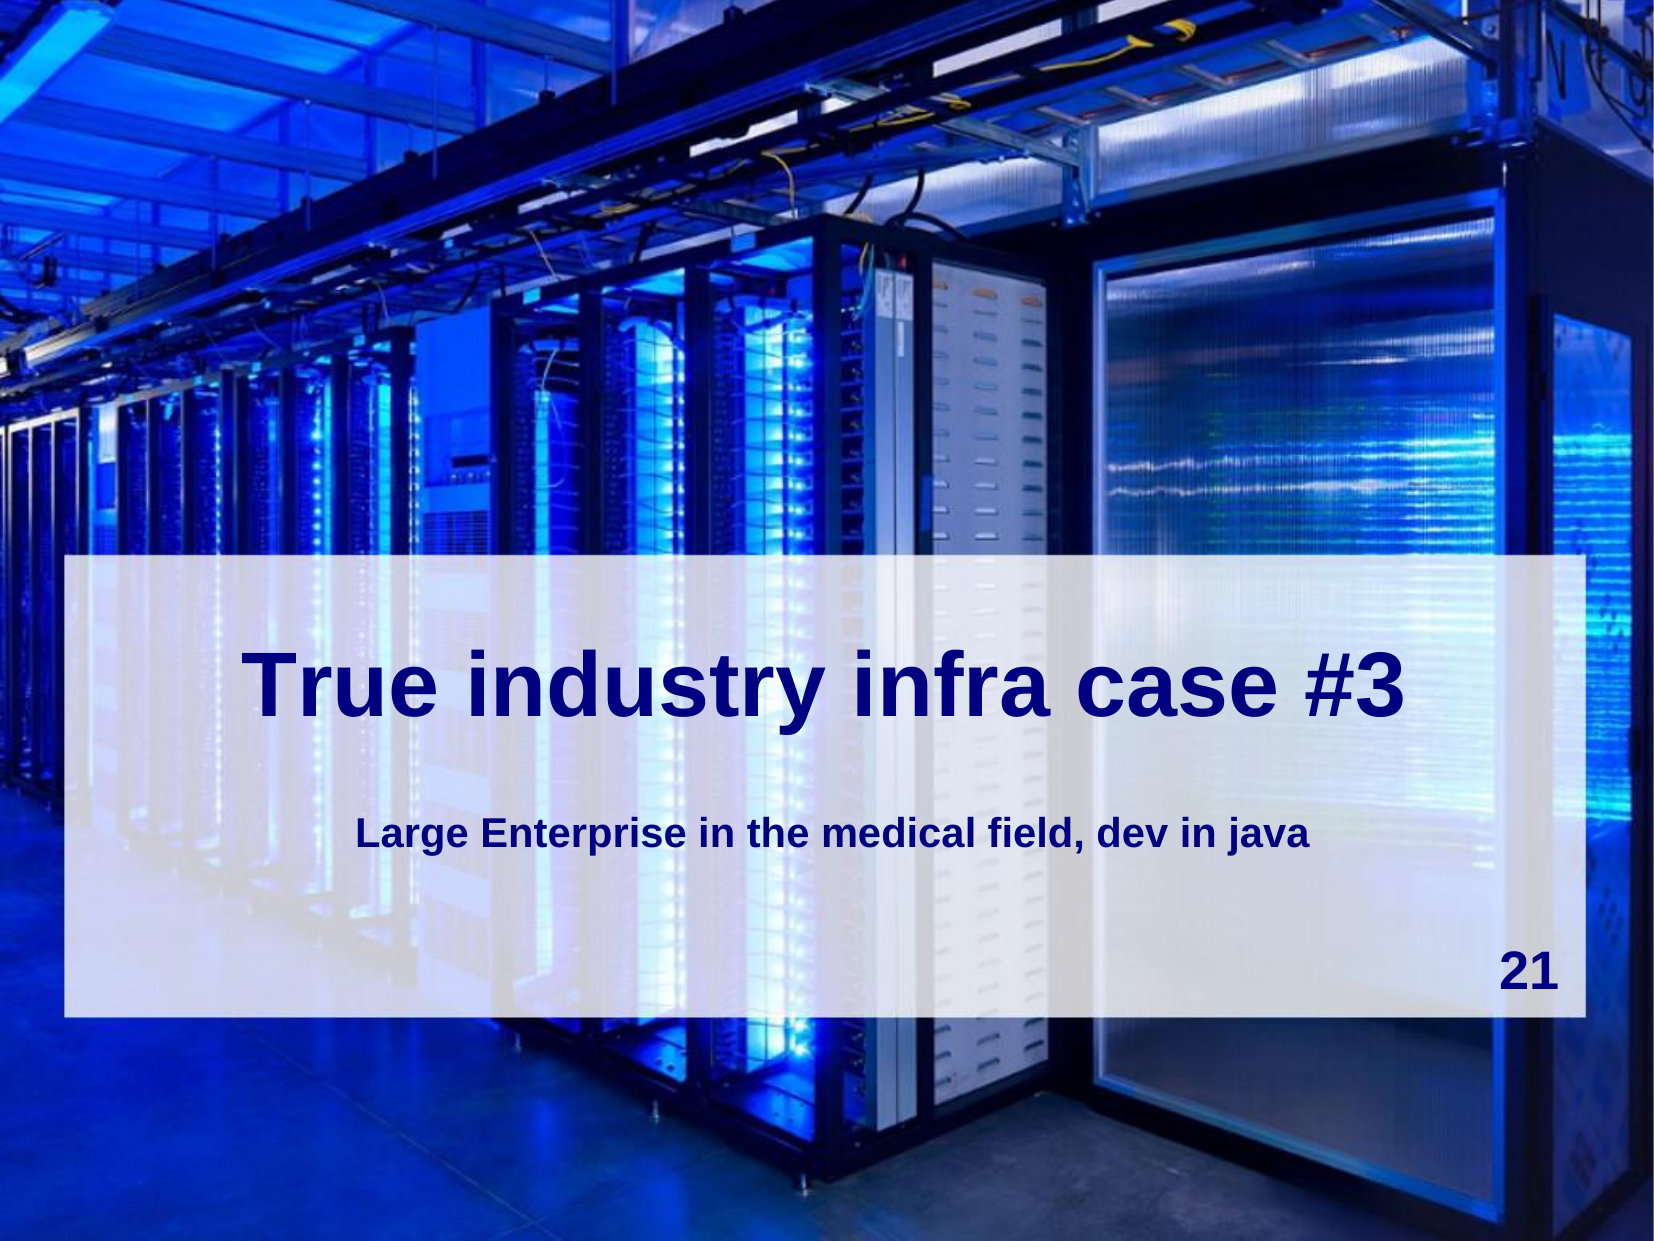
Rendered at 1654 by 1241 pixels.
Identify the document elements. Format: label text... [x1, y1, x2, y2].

text_box 21 [1484, 929, 1576, 1006]
picture [0, 0, 1654, 1241]
text_box Large Enterprise in the medical field, dev in java [75, 765, 1591, 901]
text_box True industry infra case #3 [59, 615, 1590, 751]
